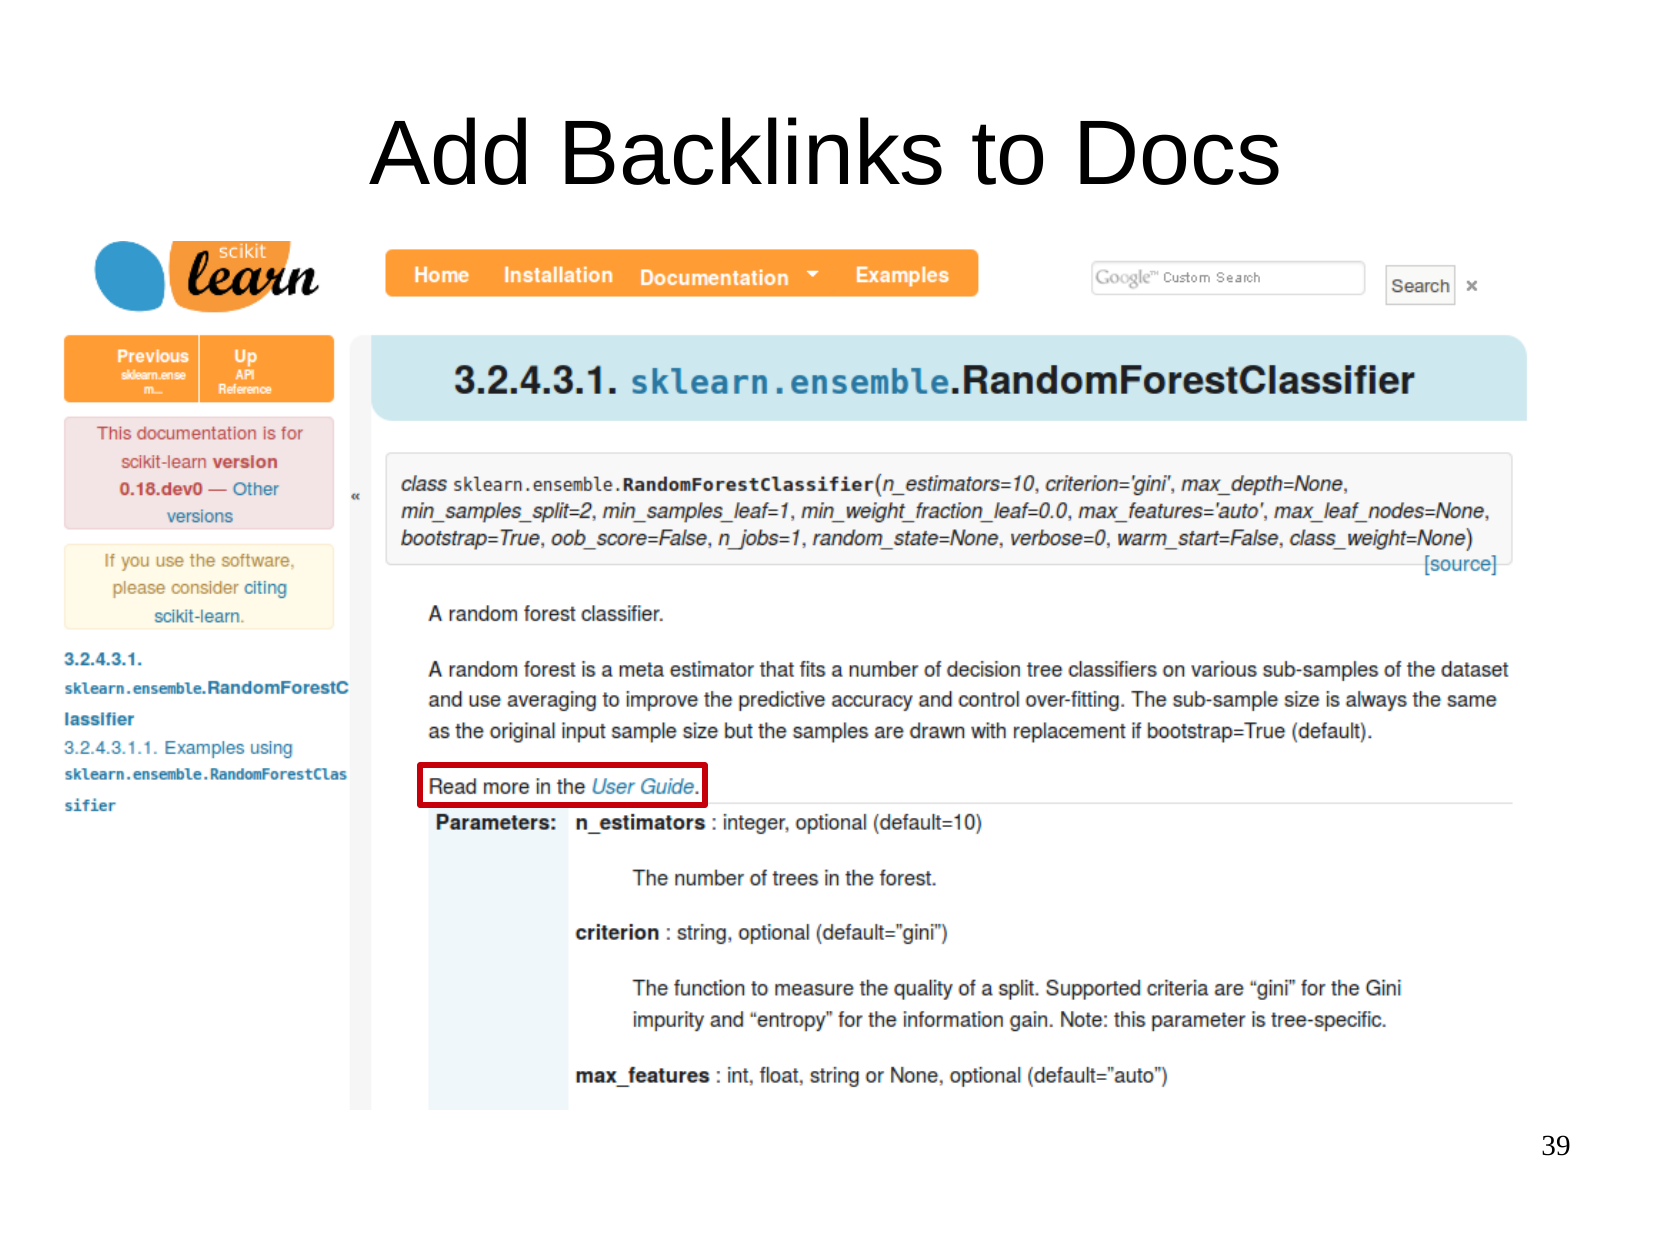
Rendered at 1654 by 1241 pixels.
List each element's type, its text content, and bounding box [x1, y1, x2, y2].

title Add Backlinks to Docs [82, 49, 1571, 241]
picture [30, 241, 1610, 1111]
